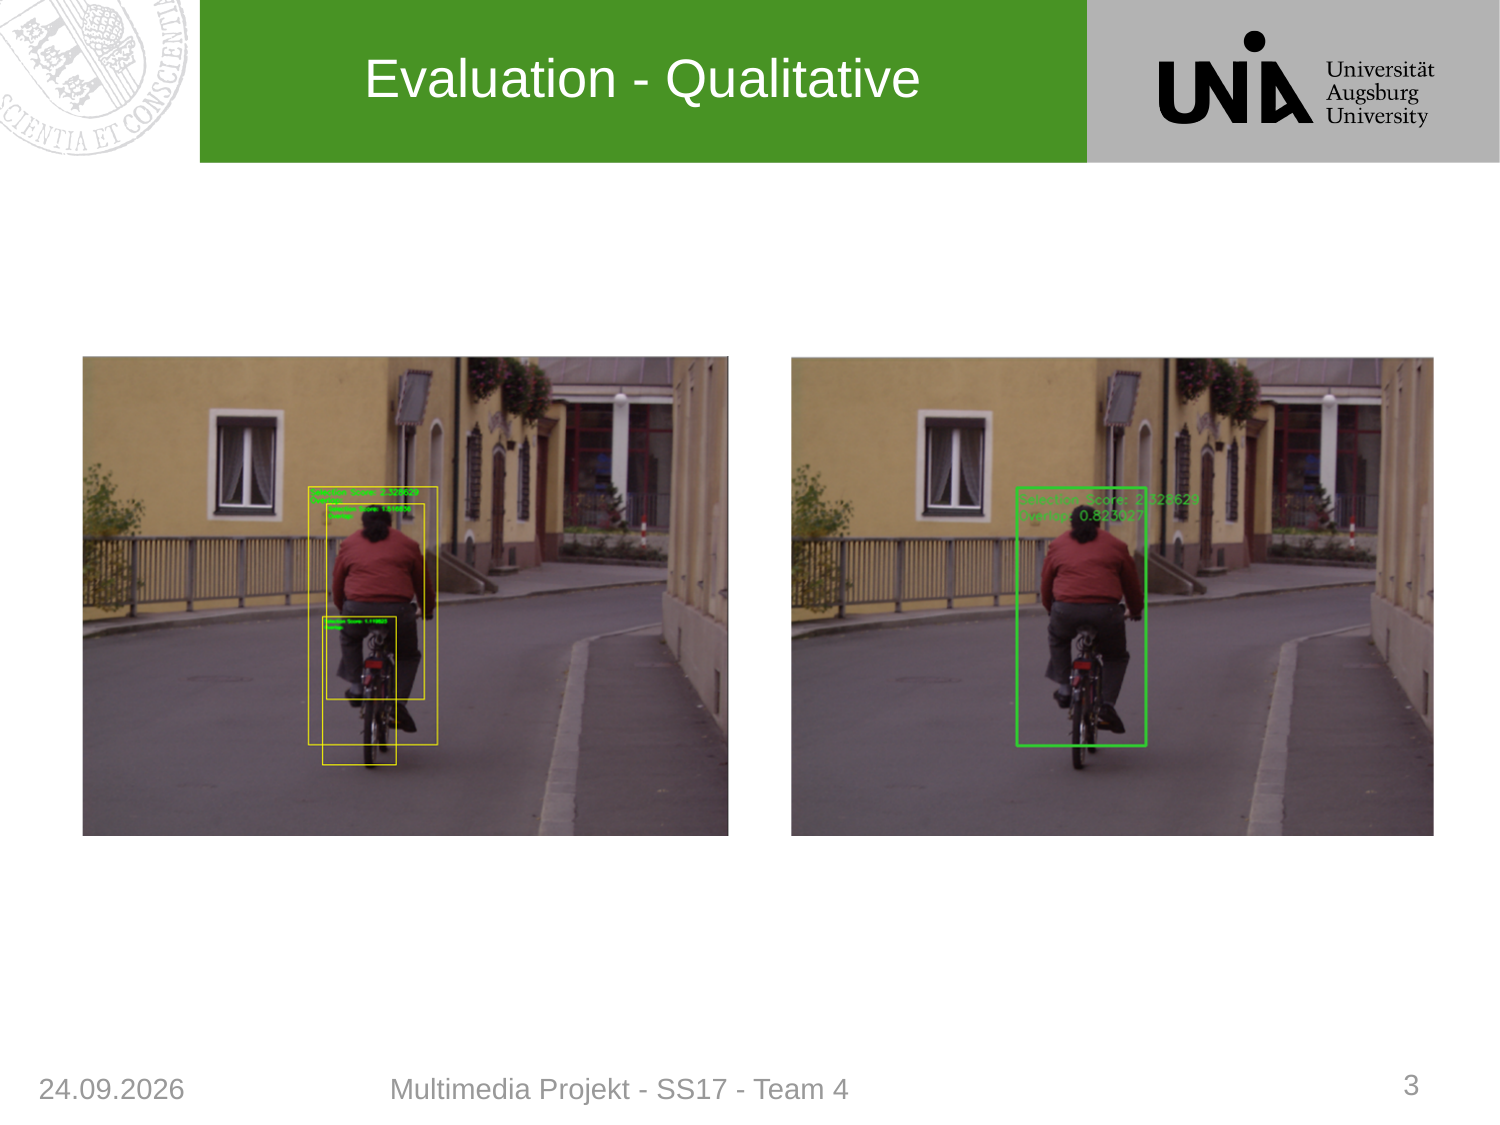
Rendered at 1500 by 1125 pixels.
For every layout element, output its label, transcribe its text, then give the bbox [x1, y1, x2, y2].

text_box [1346, 1058, 1477, 1110]
text_box 17.07.2017 [11, 1062, 213, 1115]
picture [82, 356, 729, 836]
picture [791, 356, 1434, 836]
text_box Multimedia Projekt - SS17 - Team 4 [271, 1062, 969, 1115]
title Evaluation - Qualitative [199, 35, 1087, 163]
